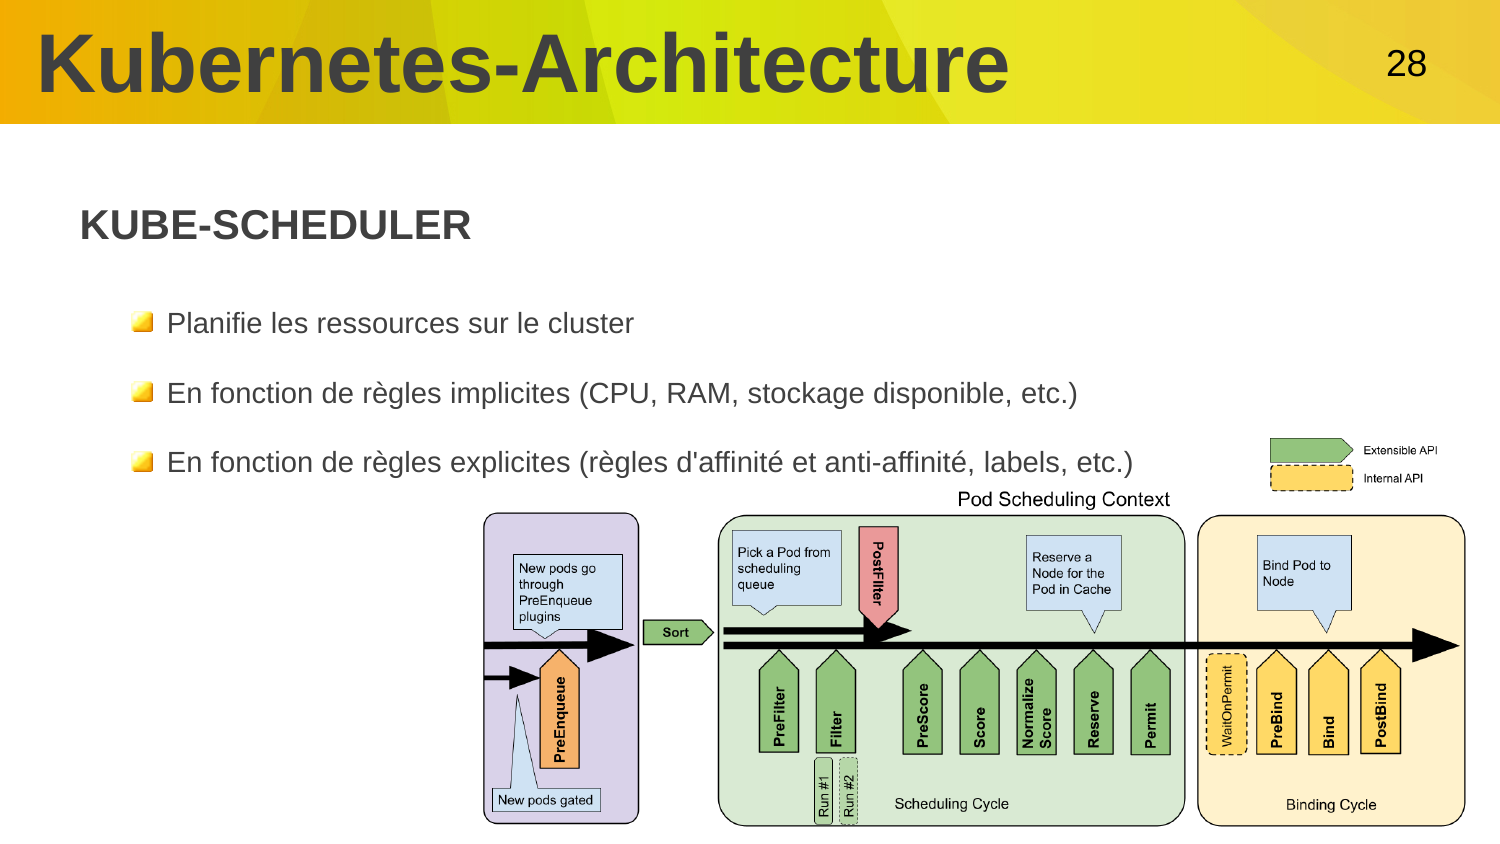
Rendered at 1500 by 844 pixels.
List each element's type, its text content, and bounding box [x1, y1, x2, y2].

text_box Kubernetes-Architecture [0, 0, 1498, 130]
text_box Planifie les ressources sur le cluster En fonction de règles implicites (CPU, RAM, stockage disponible, etc.) En fonction de règles explicites (règles d'affinité et anti-affinité, labels, etc.) [66, 296, 1441, 721]
picture [0, 106, 1500, 844]
text_box KUBE-SCHEDULER [64, 185, 1459, 261]
text_box <numéro> [1306, 35, 1500, 106]
